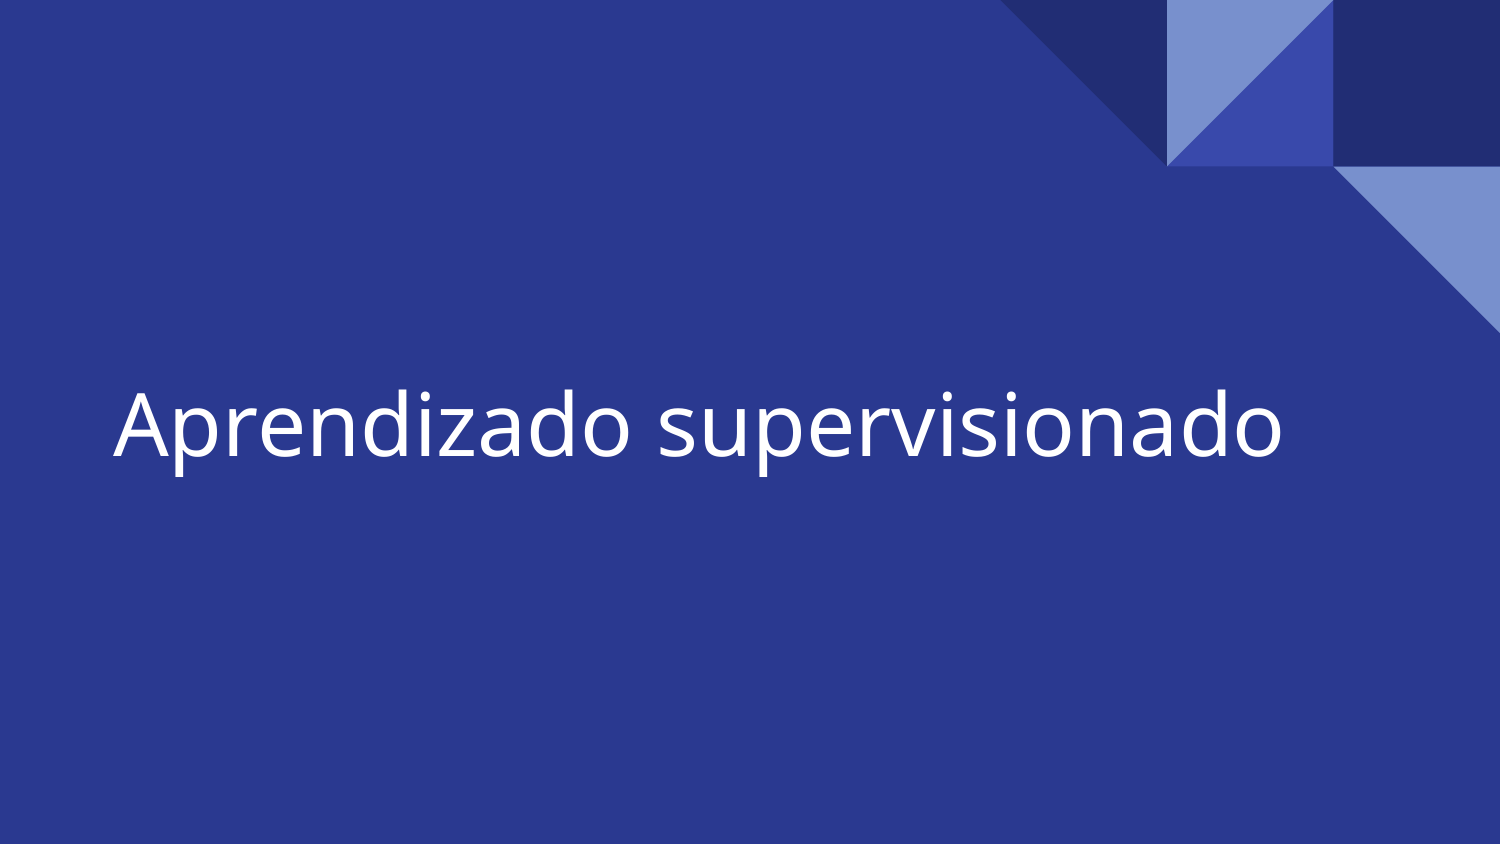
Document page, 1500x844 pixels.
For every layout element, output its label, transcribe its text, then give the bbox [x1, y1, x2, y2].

title Aprendizado supervisionado [98, 353, 1447, 491]
